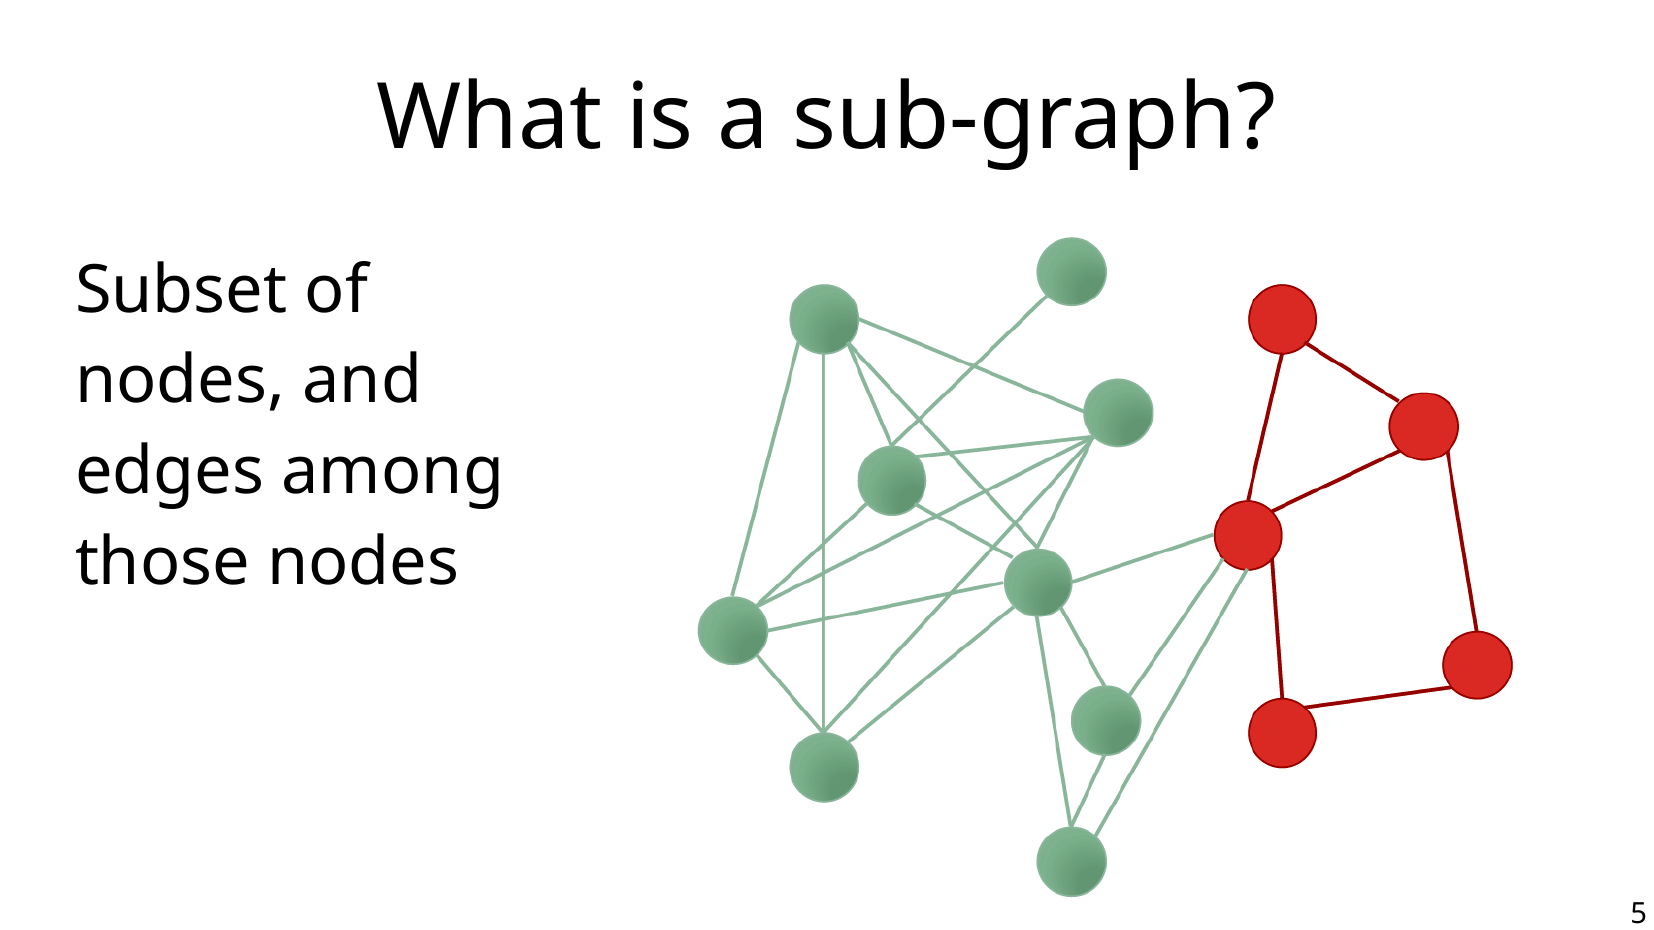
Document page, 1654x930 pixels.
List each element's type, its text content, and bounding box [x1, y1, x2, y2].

picture [693, 204, 1516, 901]
title What is a sub-graph? [82, 1, 1571, 225]
list Subset of nodes, and edges among those nodes [75, 240, 548, 871]
